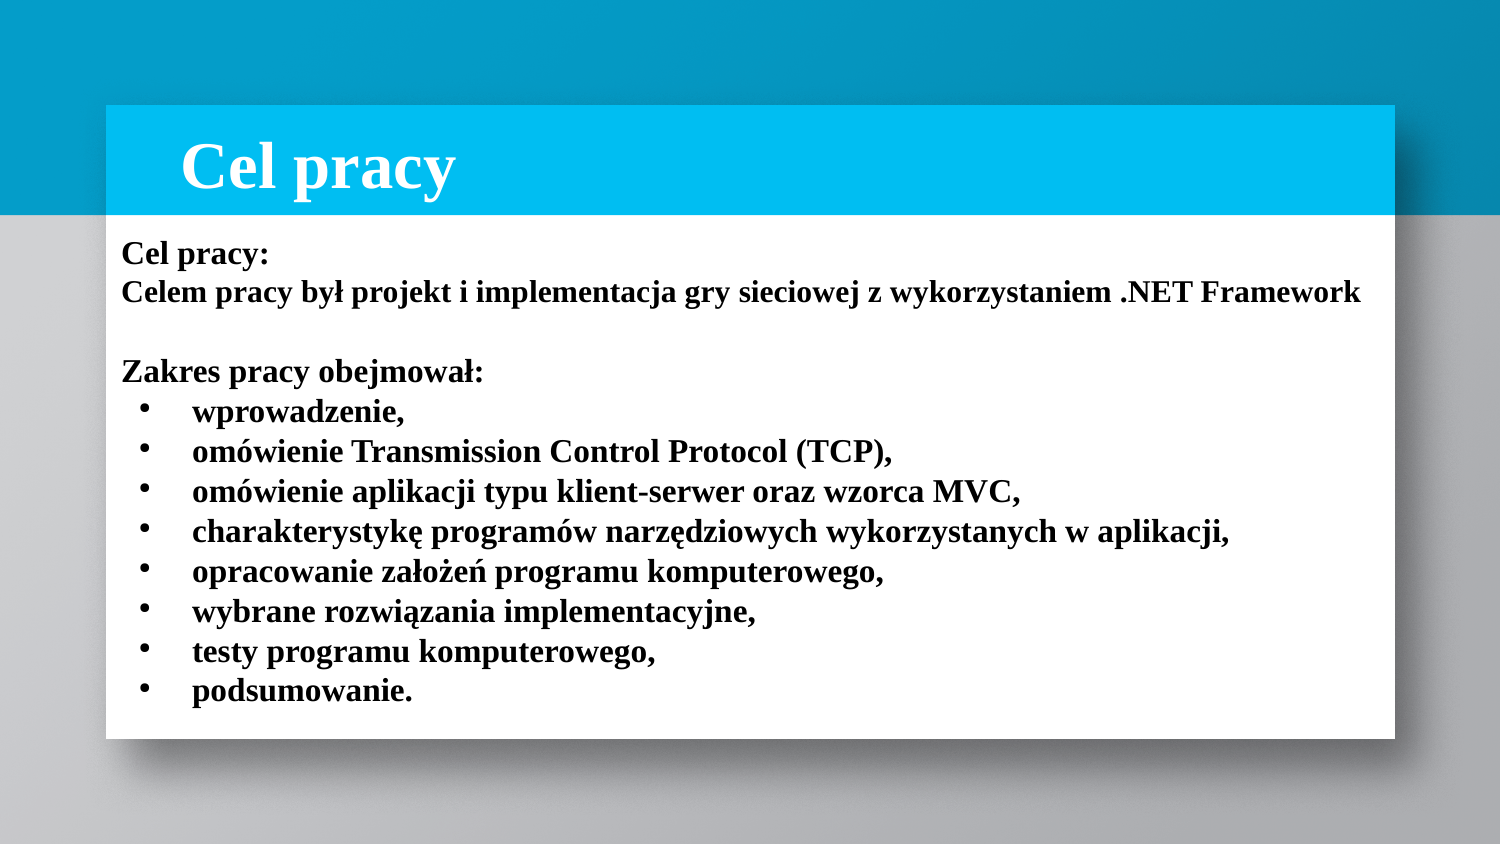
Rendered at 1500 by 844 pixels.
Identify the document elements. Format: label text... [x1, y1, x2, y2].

picture [0, 216, 1500, 844]
title Cel pracy [165, 106, 1336, 216]
list Cel pracy: Celem pracy był projekt i implementacja gry sieciowej z wykorzystaniem .NET Framework Zakres pracy obejmował: wprowadzenie, omówienie Transmission Control Protocol (TCP), omówienie aplikacji typu klient-serwer oraz wzorca MVC, charakterystykę programów narzędziowych wykorzystanych w aplikacji, opracowanie założeń programu komputerowego, wybrane rozwiązania implementacyjne, testy programu komputerowego, podsumowanie. [106, 216, 1394, 733]
